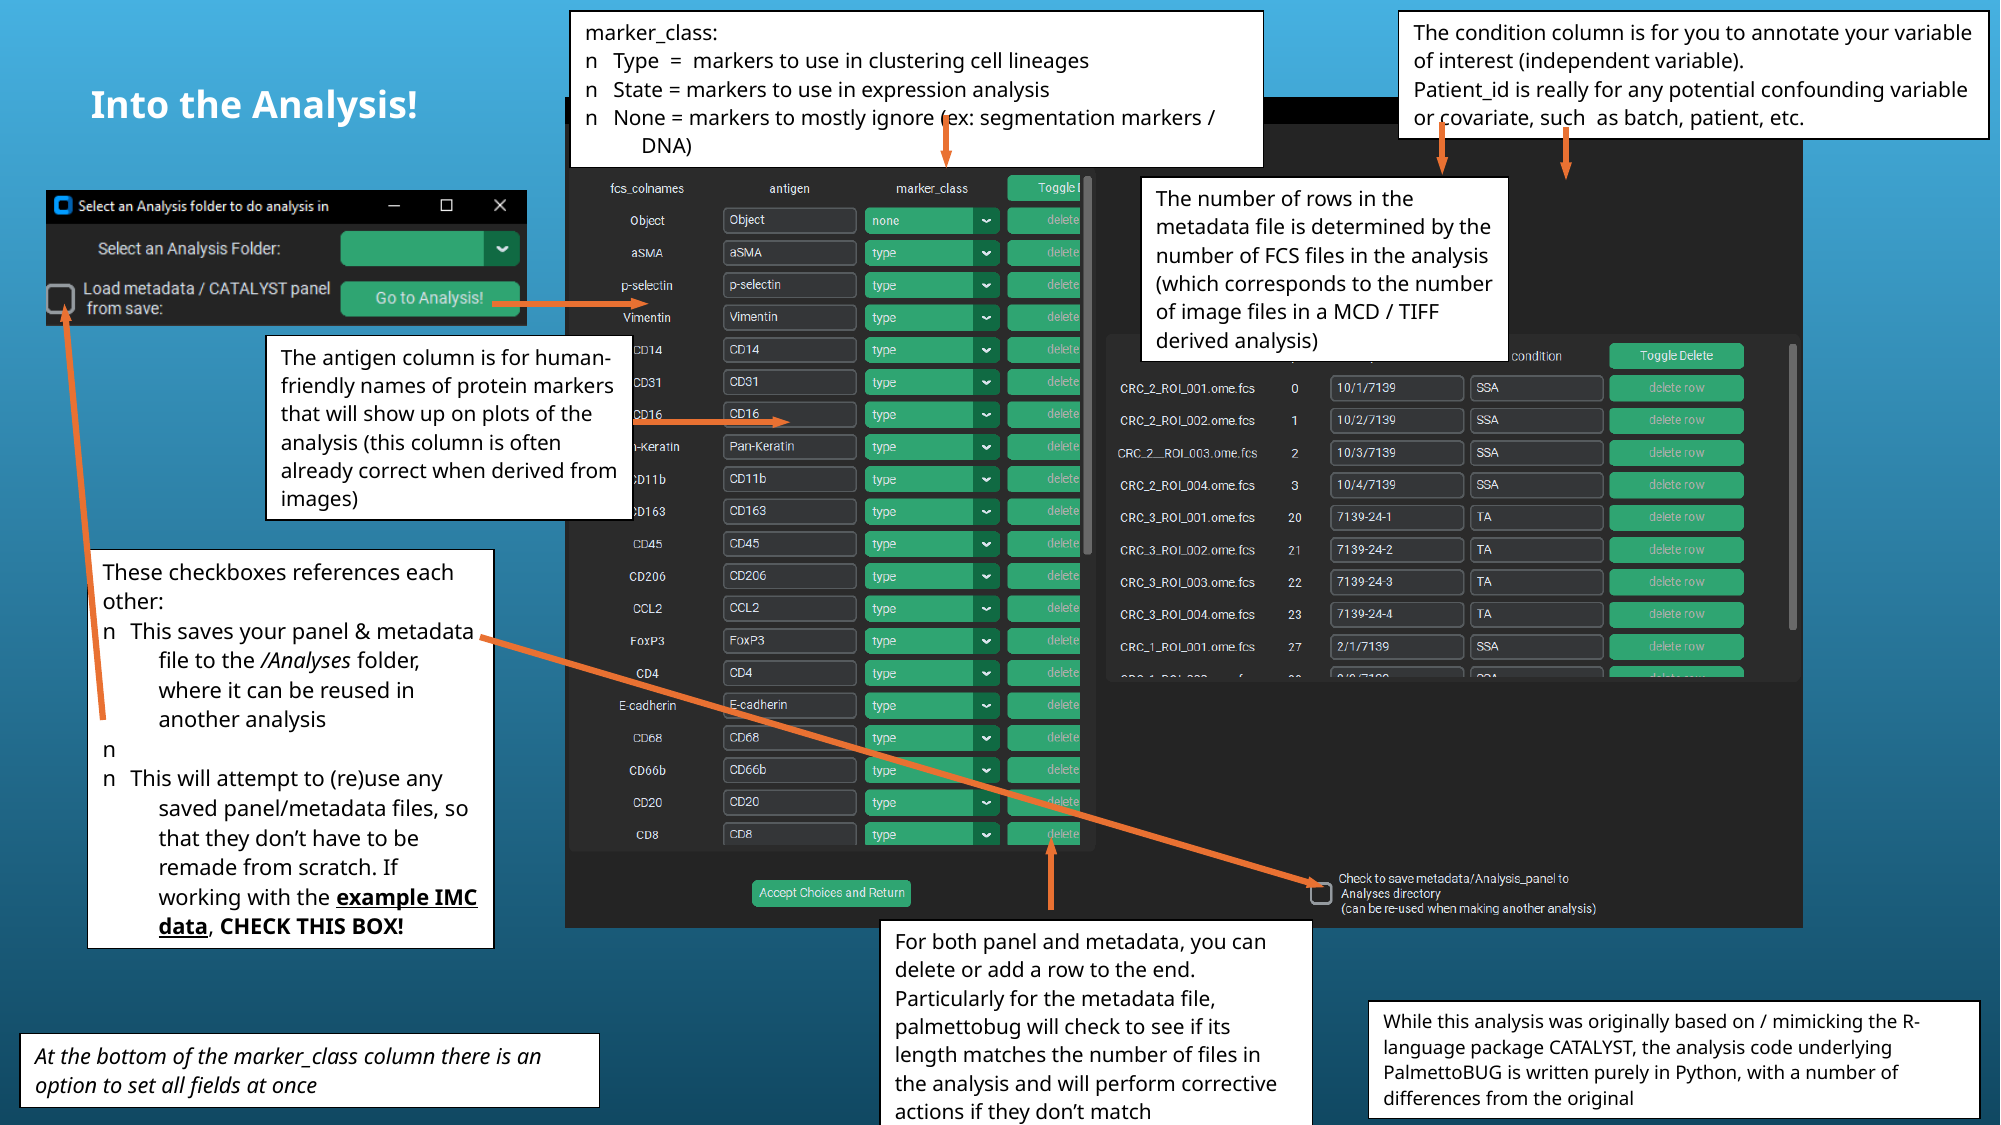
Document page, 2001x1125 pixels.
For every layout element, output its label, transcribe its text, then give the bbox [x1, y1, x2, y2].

text_box marker_class: Type = markers to use in clustering cell lineages State = markers to use in expression analysis None = markers to mostly ignore (ex: segmentation markers / DNA) [570, 10, 1264, 129]
picture [565, 97, 1803, 928]
text_box For both panel and metadata, you can delete or add a row to the end. Particularly for the metadata file, palmettobug will check to see if its length matches the number of files in the analysis and will perform corrective actions if they don’t match [879, 919, 1313, 1111]
text_box The condition column is for you to annotate your variable of interest (independent variable). Patient_id is really for any potential confounding variable or covariate, such as batch, patient, etc. [1398, 10, 1989, 128]
picture [46, 190, 527, 326]
text_box At the bottom of the marker_class column there is an option to set all fields at once [20, 1033, 600, 1105]
text_box The antigen column is for human-friendly names of protein markers that will show up on plots of the analysis (this column is often already correct when derived from images) [265, 335, 634, 479]
text_box The number of rows in the metadata file is determined by the number of FCS files in the analysis (which corresponds to the number of image files in a MCD / TIFF derived analysis) [1140, 176, 1509, 321]
text_box While this analysis was originally based on / mimicking the R-language package CATALYST, the analysis code underlying PalmettoBUG is written purely in Python, with a number of differences from the original [1368, 1001, 1980, 1086]
text_box Into the Analysis! [75, 71, 465, 133]
text_box These checkboxes references each other: This saves your panel & metadata file to the /Analyses folder, where it can be reused in another analysis This will attempt to (re)use any saved panel/metadata files, so that they don’t have to be remade from scratch. If working with the example IMC data, CHECK THIS BOX! [87, 549, 495, 862]
